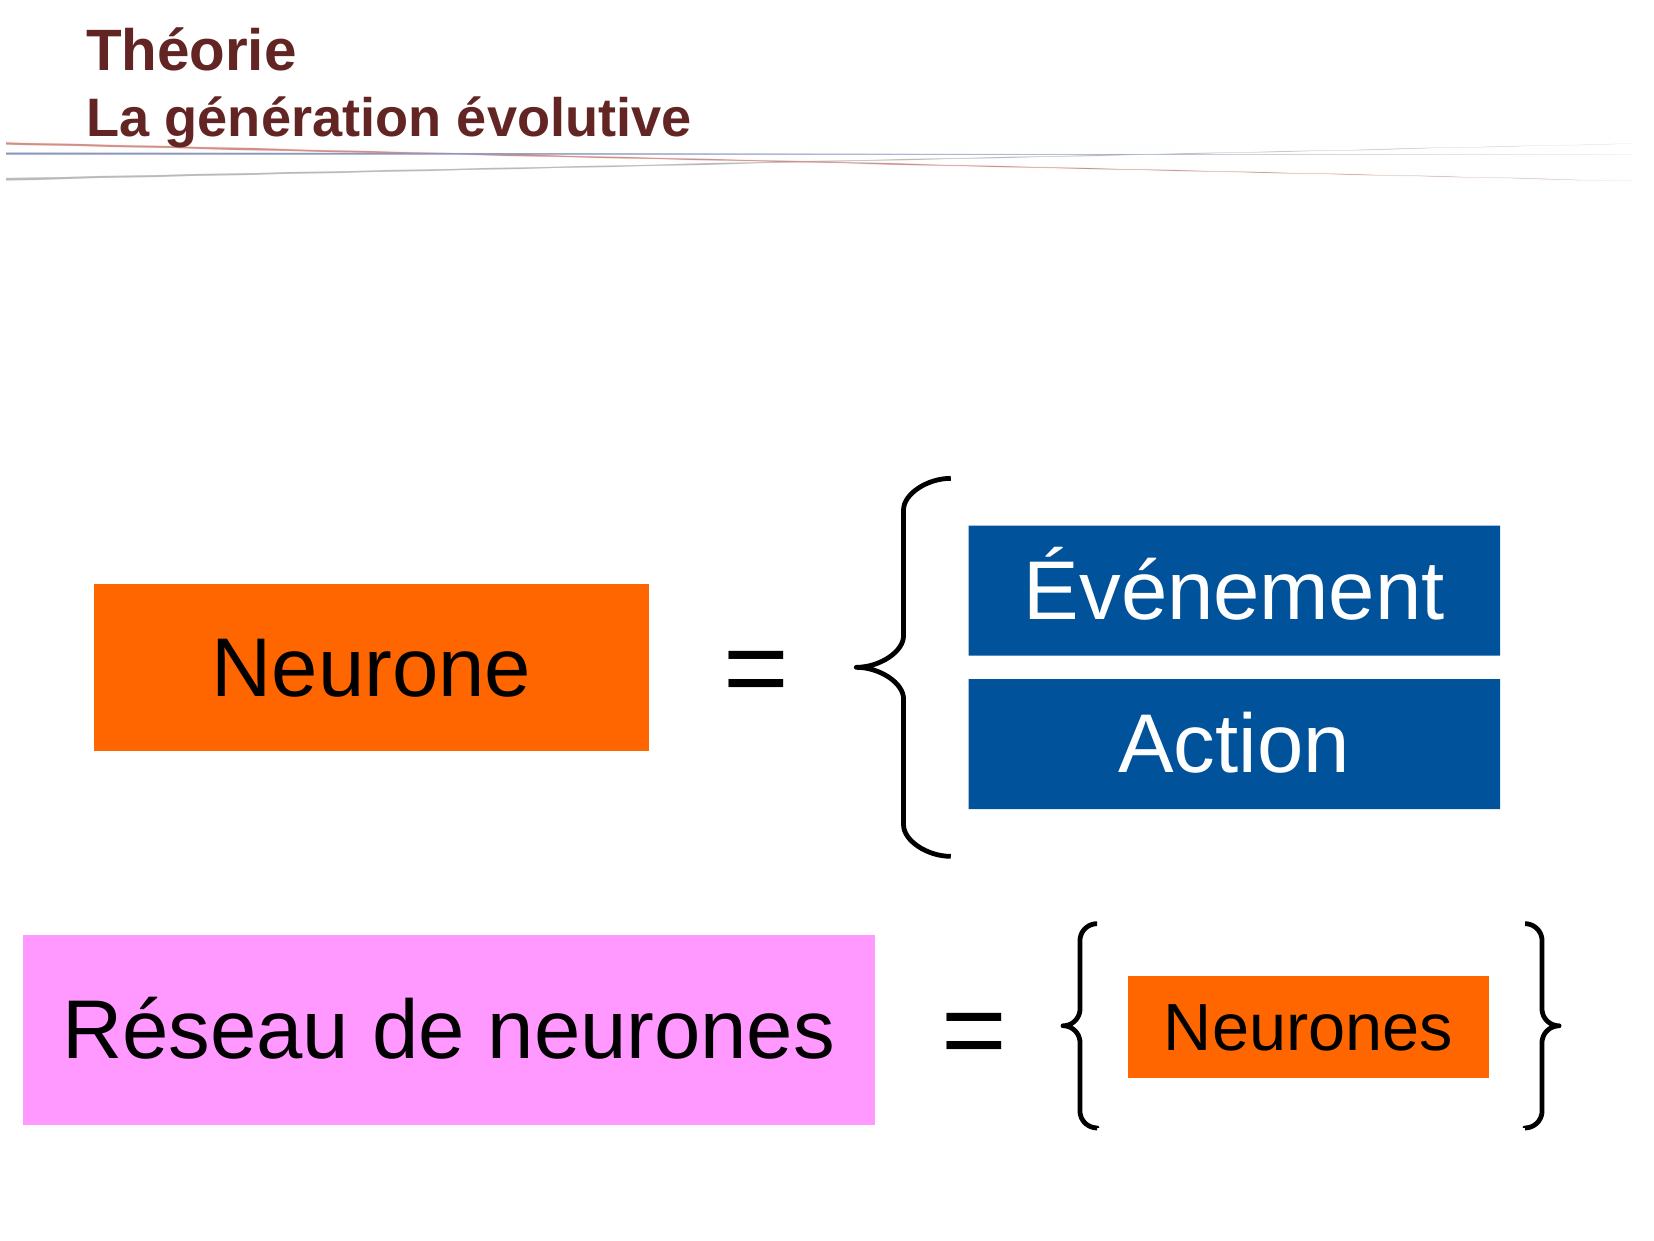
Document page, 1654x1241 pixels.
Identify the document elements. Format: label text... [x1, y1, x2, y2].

text_box = [708, 597, 805, 739]
text_box Neurones [1128, 976, 1489, 1078]
text_box Neurone [94, 584, 649, 751]
picture [6, 133, 1632, 208]
title Théorie La génération évolutive [0, 11, 780, 130]
text_box Réseau de neurones [23, 935, 875, 1125]
text_box Action [968, 679, 1501, 810]
text_box = [927, 959, 1023, 1101]
text_box Événement [968, 525, 1501, 656]
